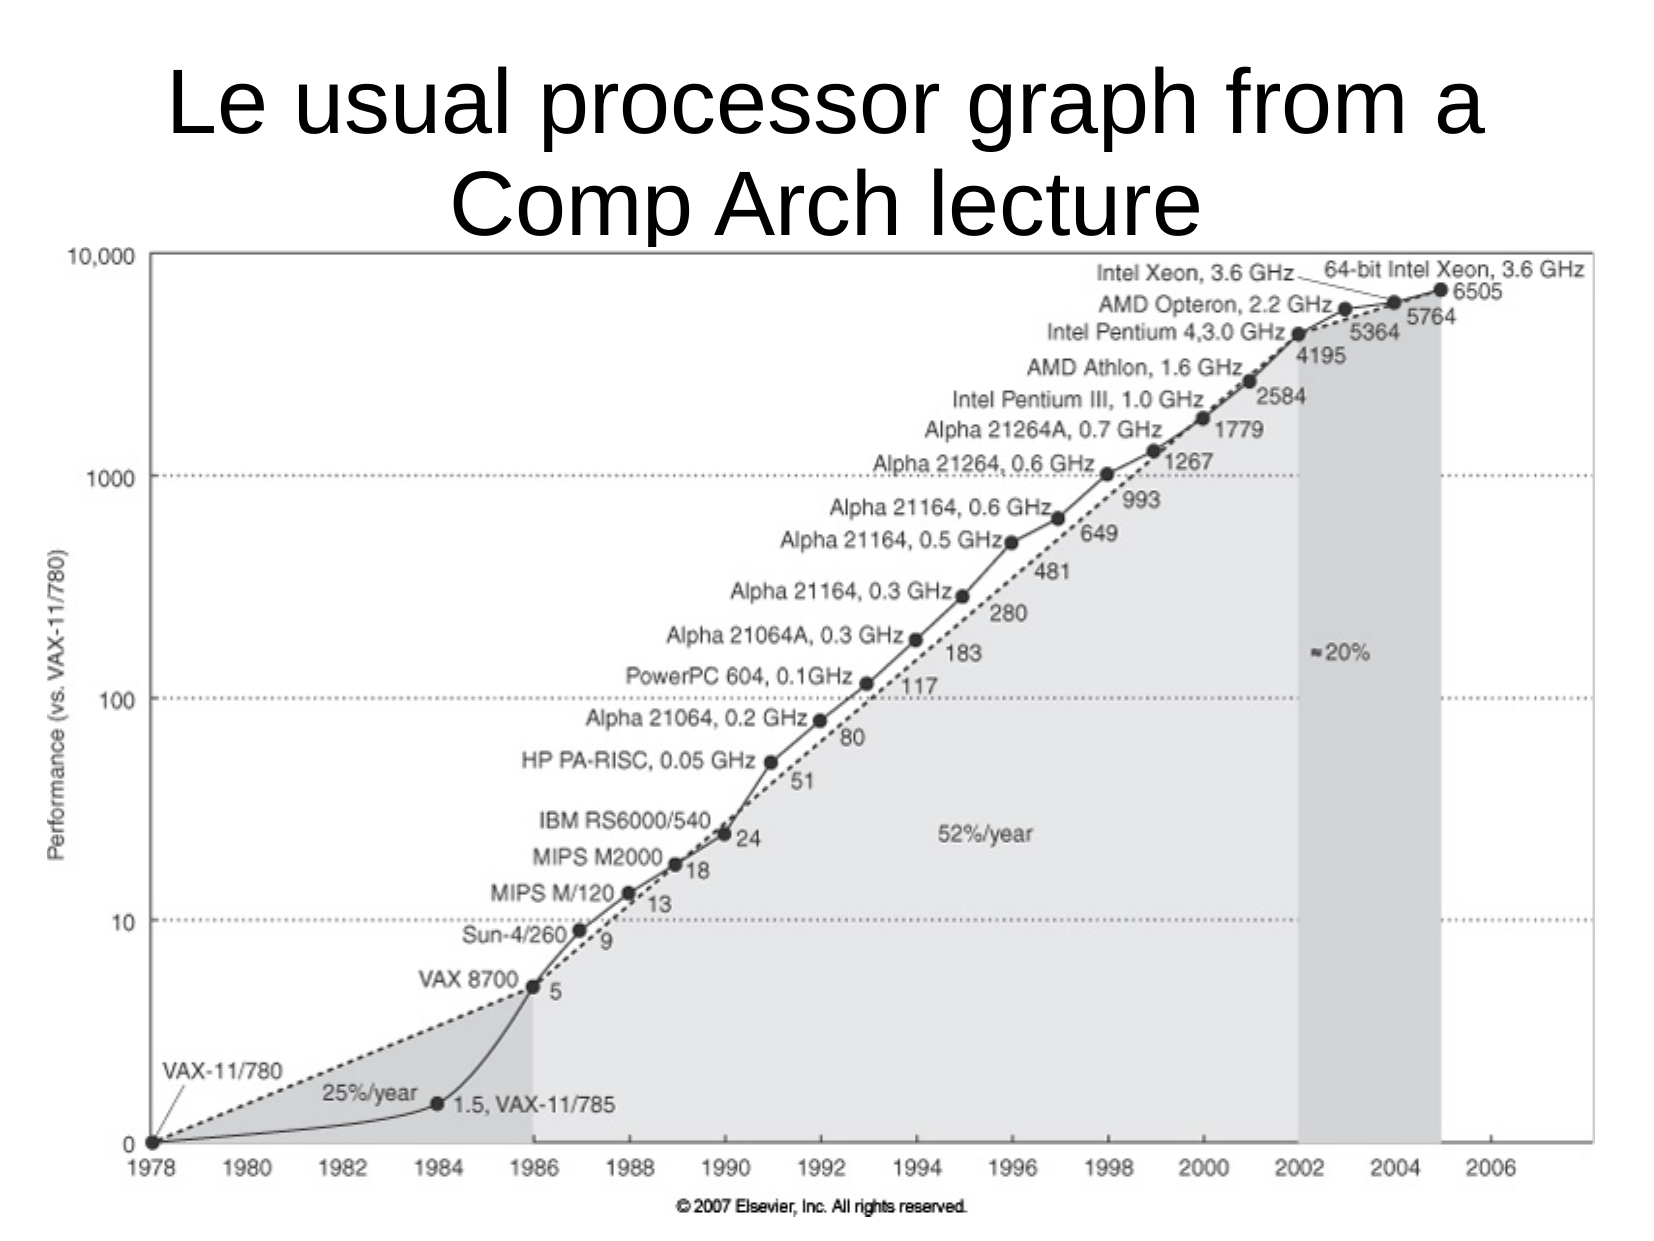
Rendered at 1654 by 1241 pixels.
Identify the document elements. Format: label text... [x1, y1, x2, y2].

title Le usual processor graph from a Comp Arch lecture [82, 49, 1571, 247]
picture [47, 247, 1595, 1217]
